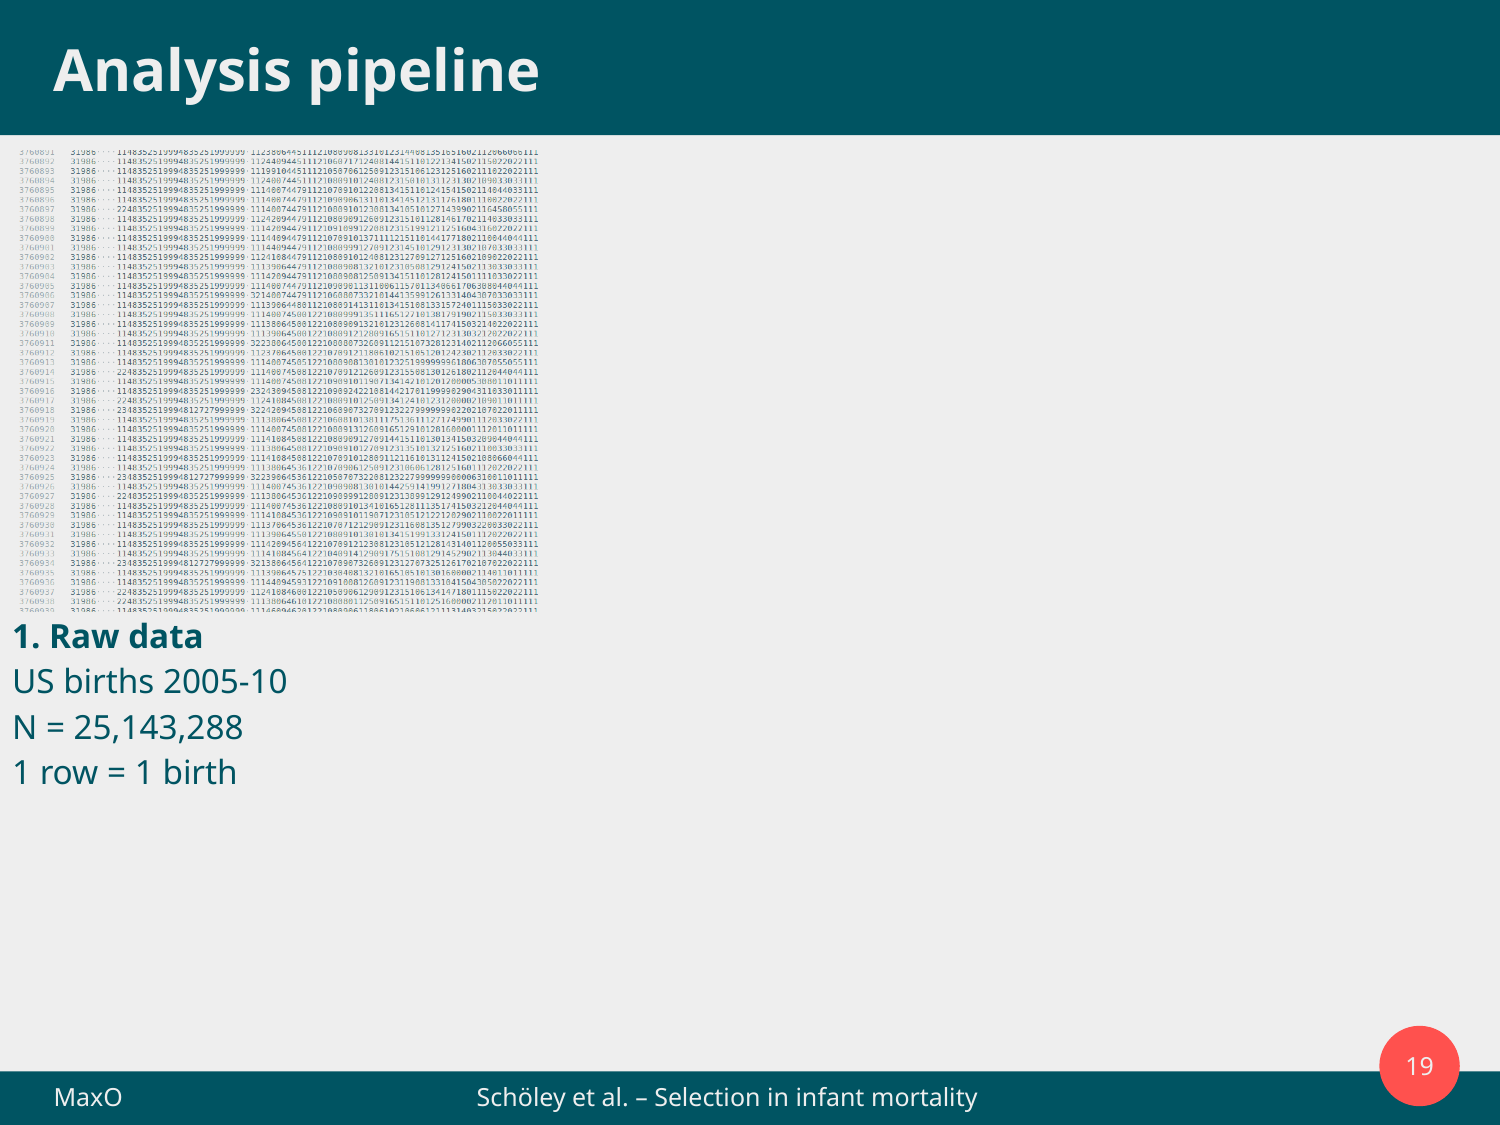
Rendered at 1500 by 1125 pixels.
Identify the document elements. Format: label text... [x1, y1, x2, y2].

title Analysis pipeline [53, 0, 1447, 141]
picture [15, 150, 541, 612]
text_box 1. Raw data US births 2005-10 N = 25,143,288 1 row = 1 birth [0, 605, 291, 780]
